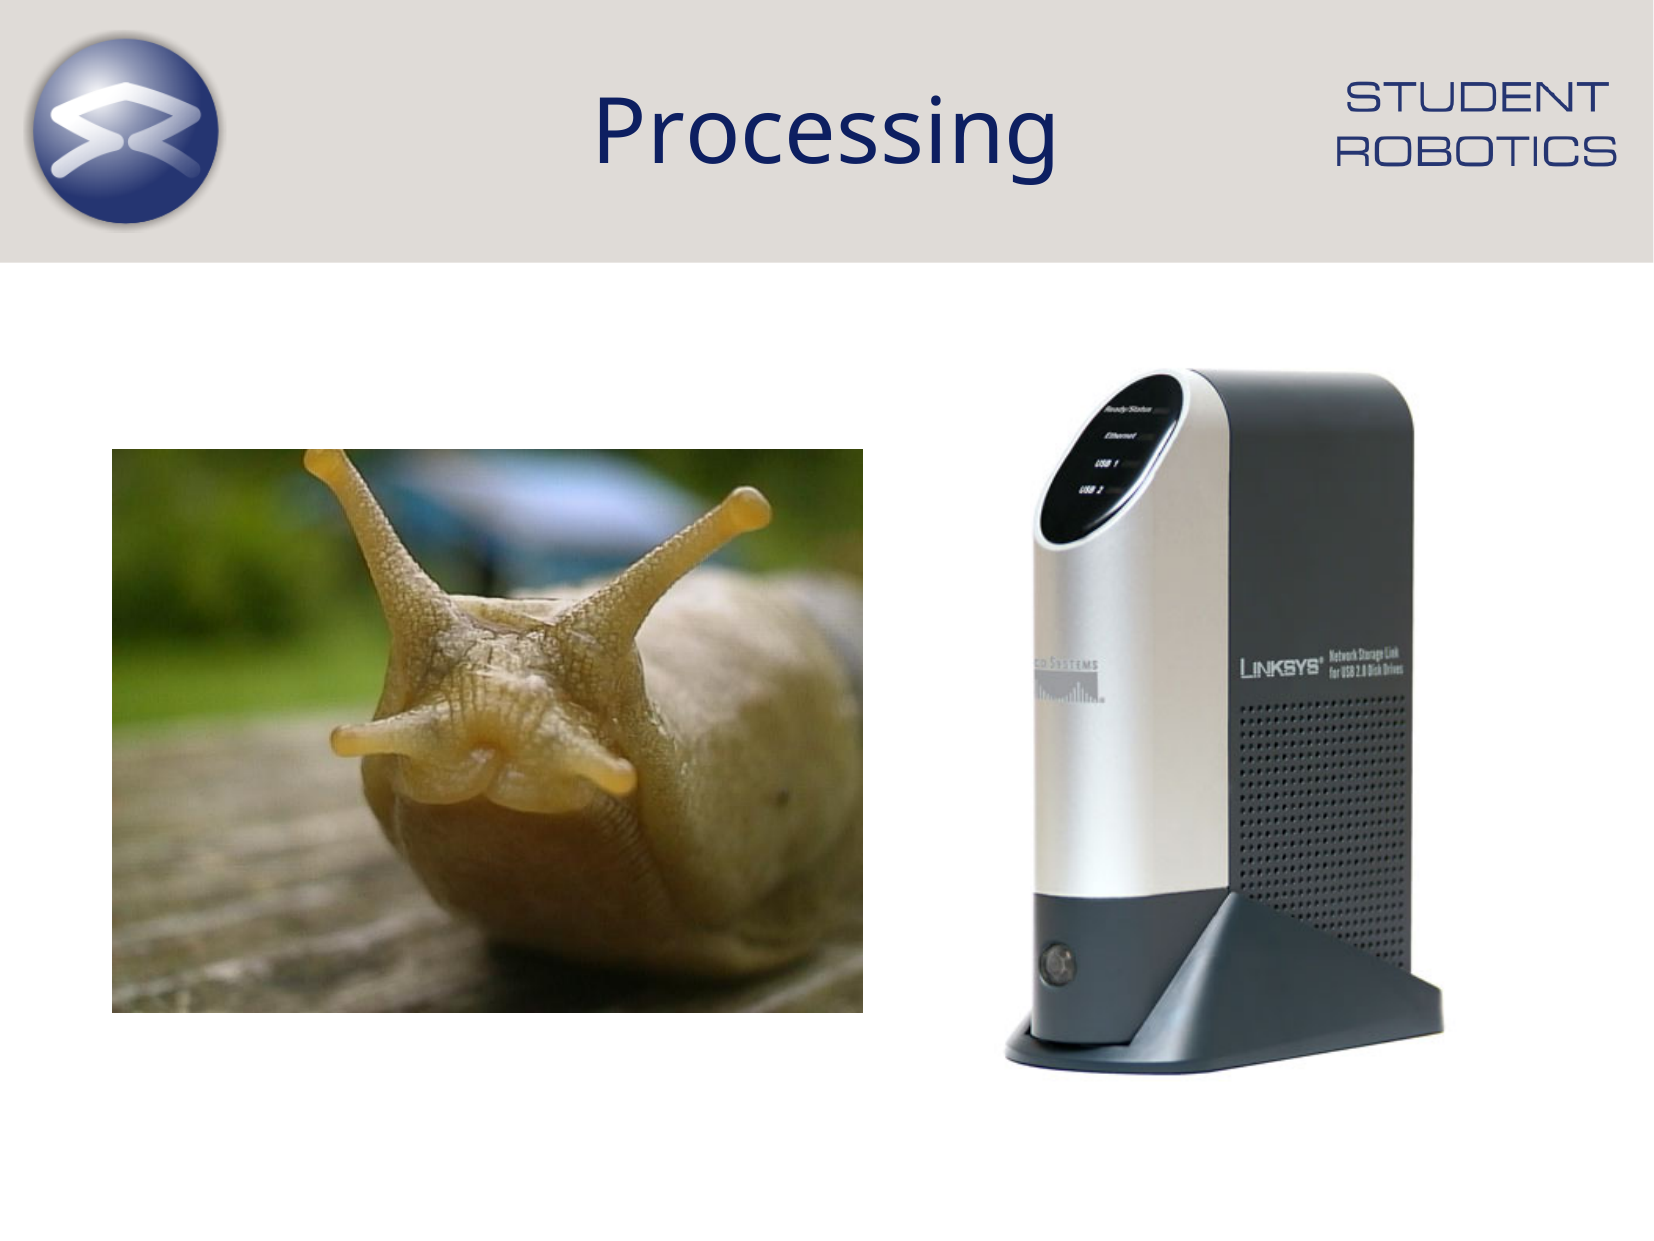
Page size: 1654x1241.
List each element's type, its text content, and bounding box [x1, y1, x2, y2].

picture [9, 19, 82, 245]
picture [1571, 68, 1633, 174]
picture [993, 356, 1463, 1088]
picture [112, 449, 863, 1013]
title Processing [82, 0, 1571, 257]
